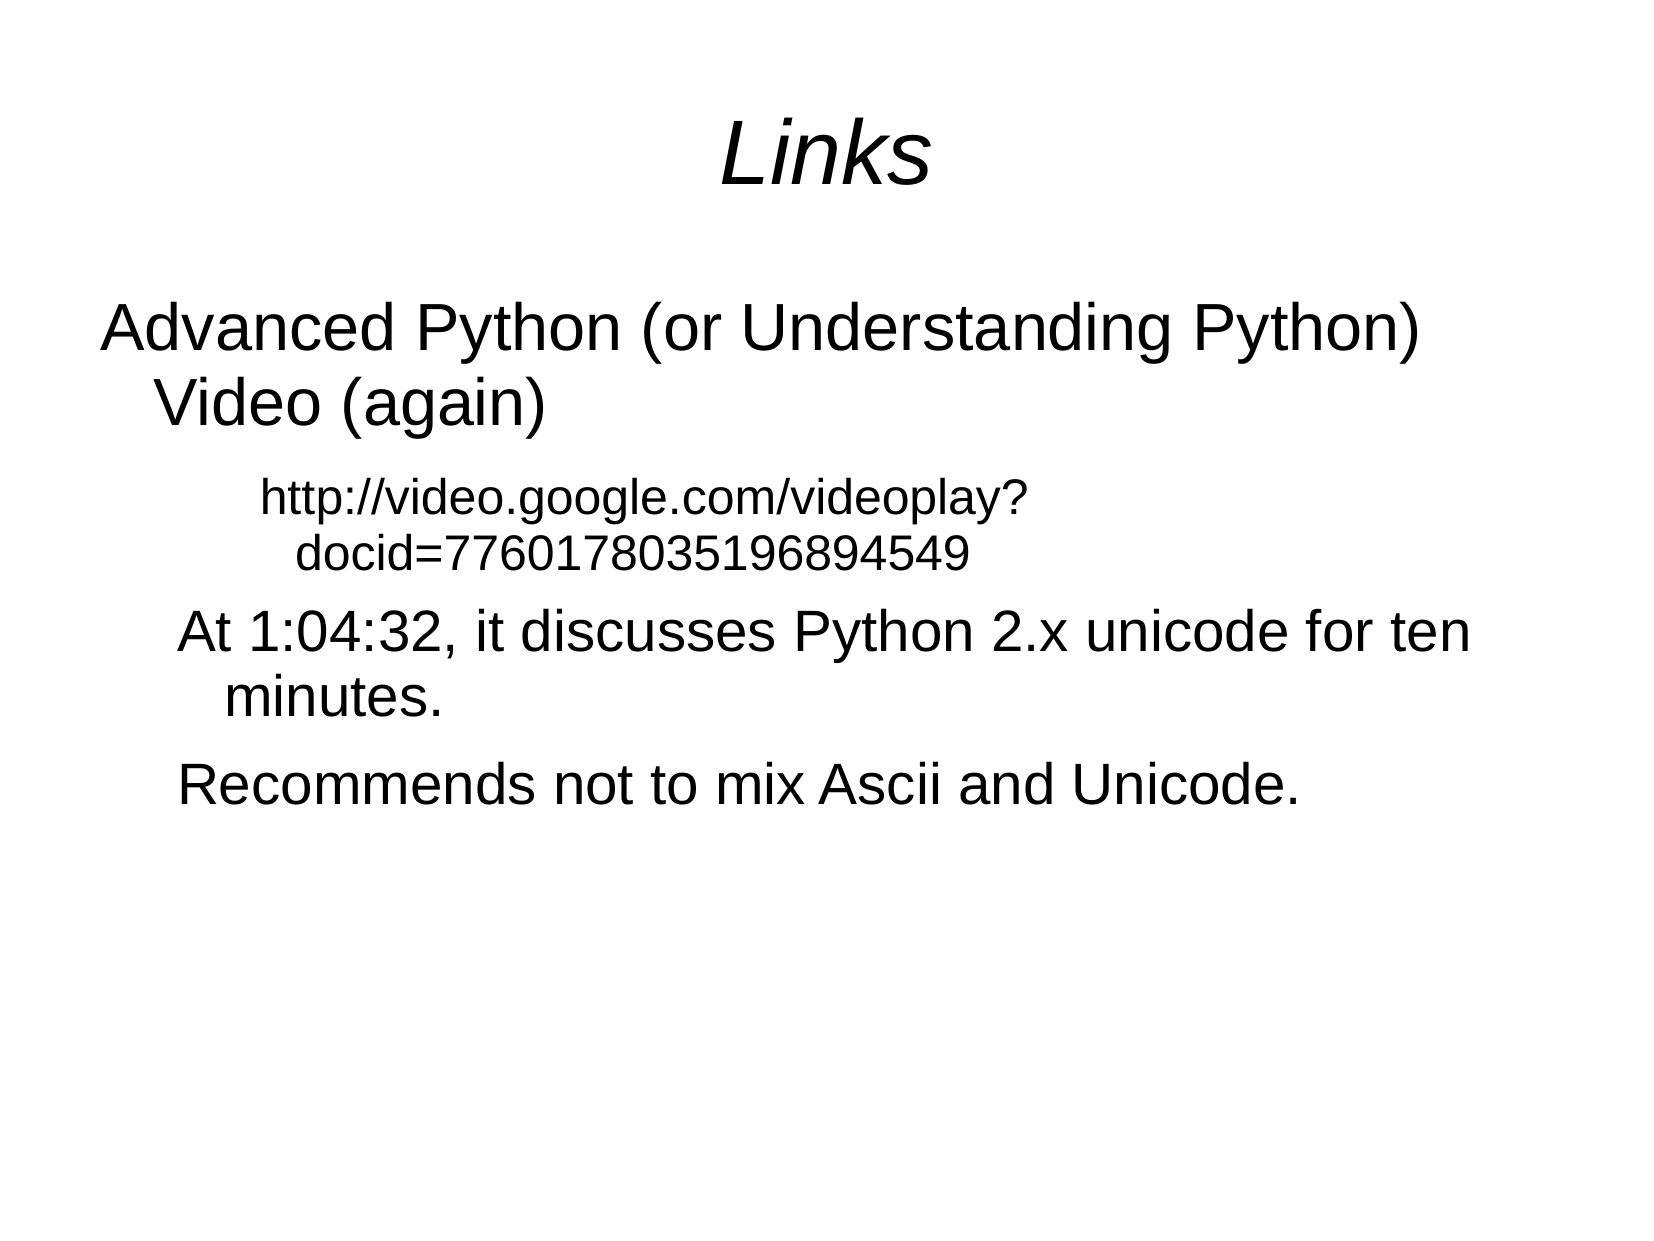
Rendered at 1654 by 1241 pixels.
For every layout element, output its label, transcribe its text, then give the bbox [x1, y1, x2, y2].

list Advanced Python (or Understanding Python) Video (again) http://video.google.com/videoplay?docid=7760178035196894549 At 1:04:32, it discusses Python 2.x unicode for ten minutes. Recommends not to mix Ascii and Unicode. [82, 290, 1571, 1094]
title Links [82, 56, 1571, 250]
